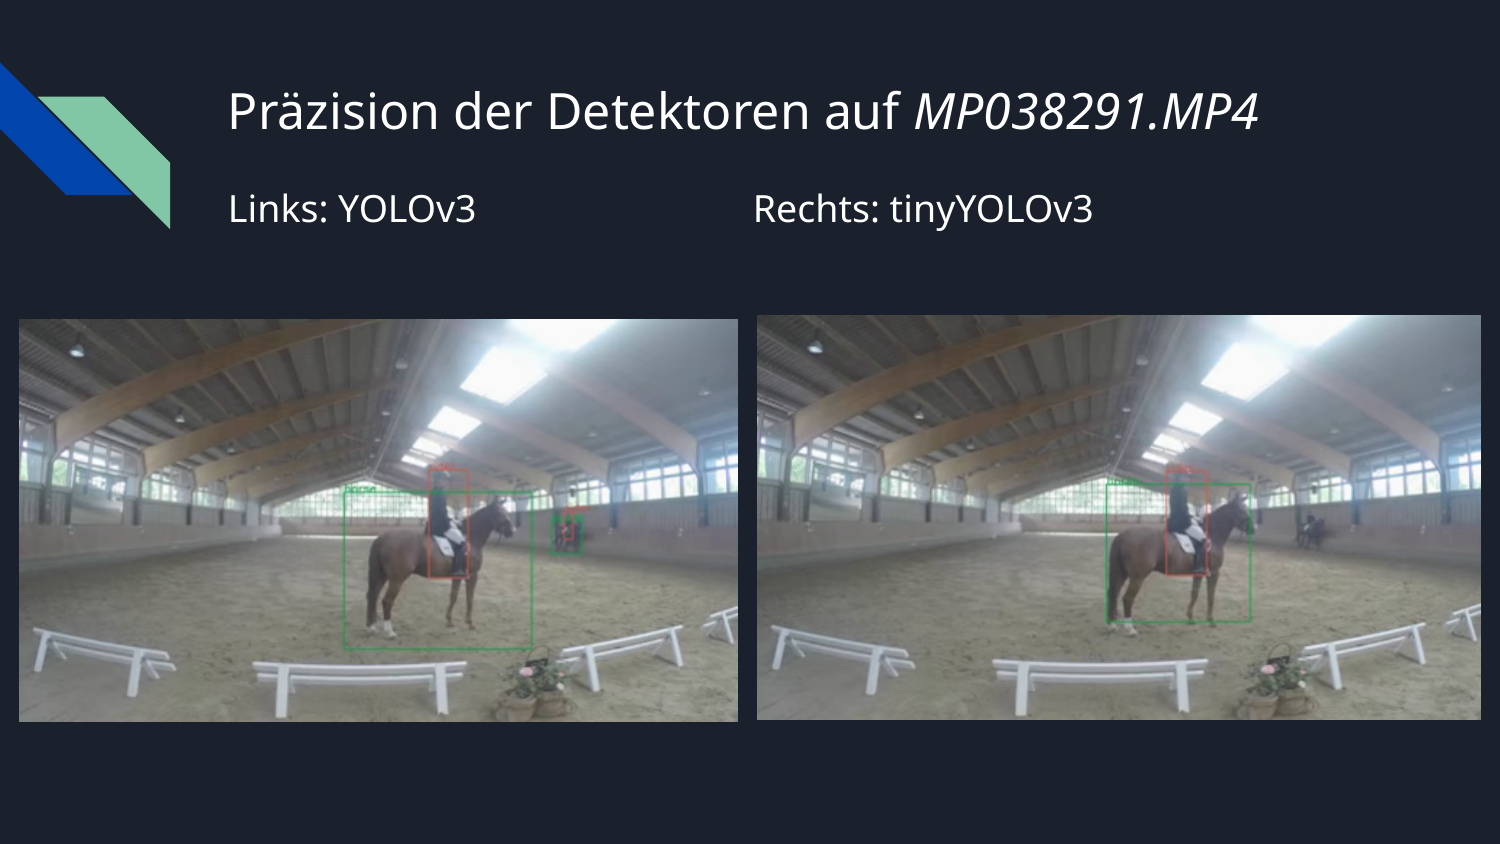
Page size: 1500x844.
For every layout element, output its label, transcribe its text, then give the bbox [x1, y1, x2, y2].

text_box [18, 319, 739, 723]
text_box [756, 314, 1481, 721]
title Präzision der Detektoren auf MP038291.MP4 Links: YOLOv3 Rechts: tinyYOLOv3 [212, 64, 1368, 215]
